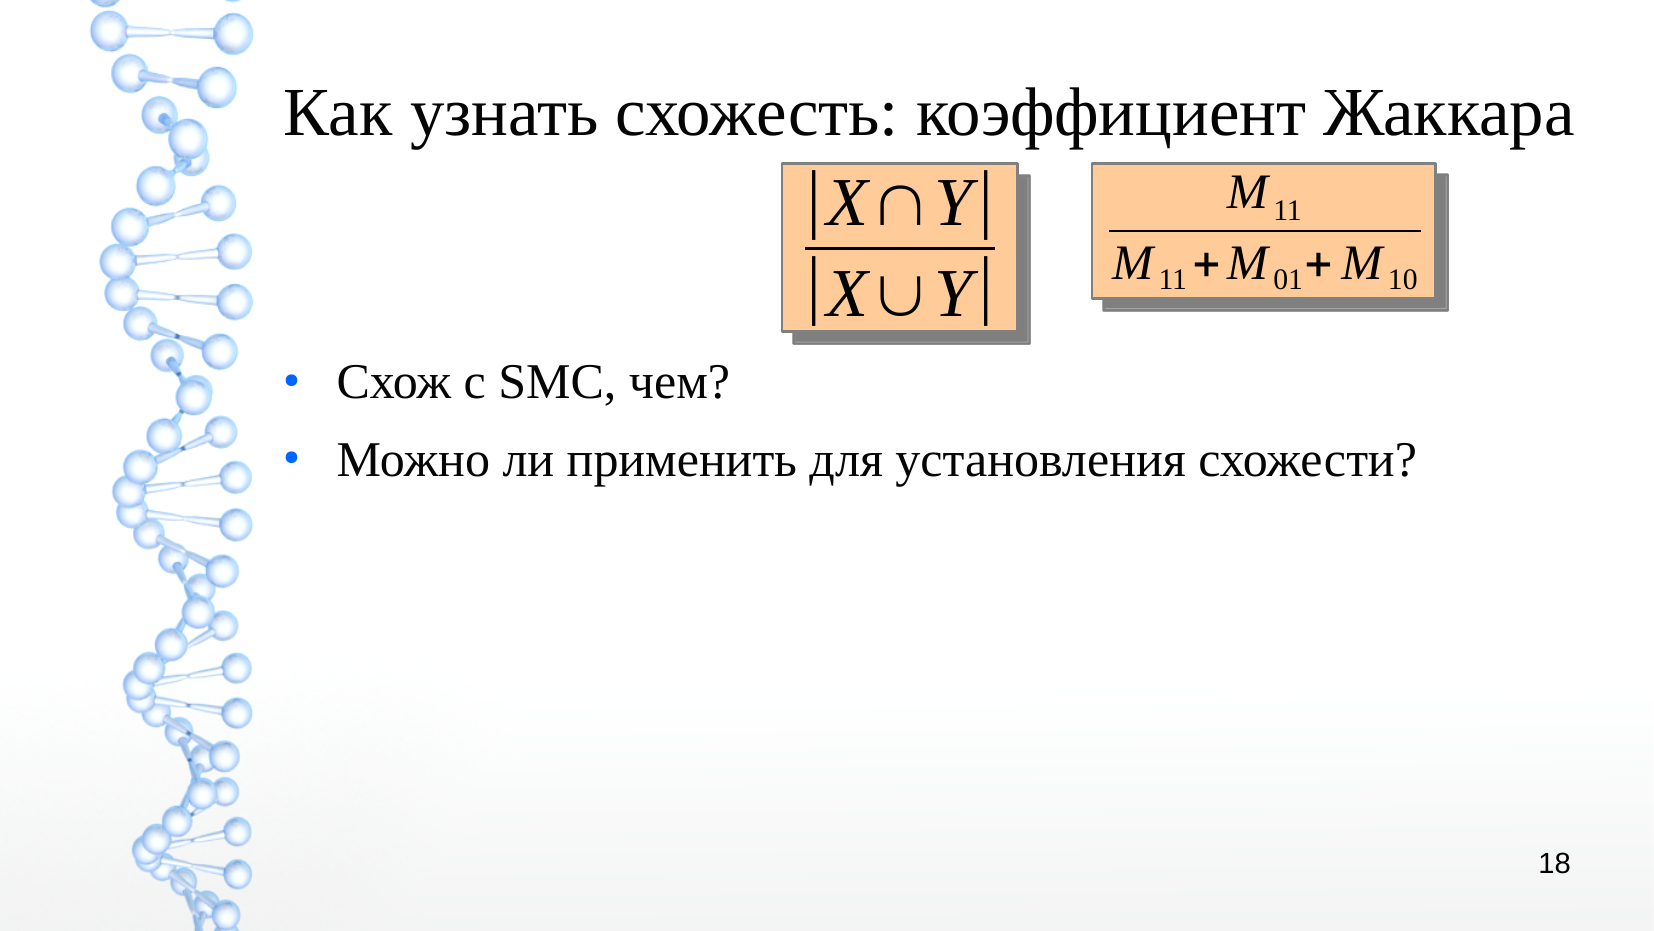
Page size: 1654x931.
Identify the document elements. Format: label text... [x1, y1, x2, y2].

list Схож с SMC, чем? Можно ли применить для установления схожести? [265, 354, 1595, 815]
chart [783, 165, 1016, 330]
title Как узнать схожесть: коэффициент Жаккара [265, 35, 1595, 189]
chart [1093, 164, 1434, 297]
picture [0, 0, 1654, 931]
